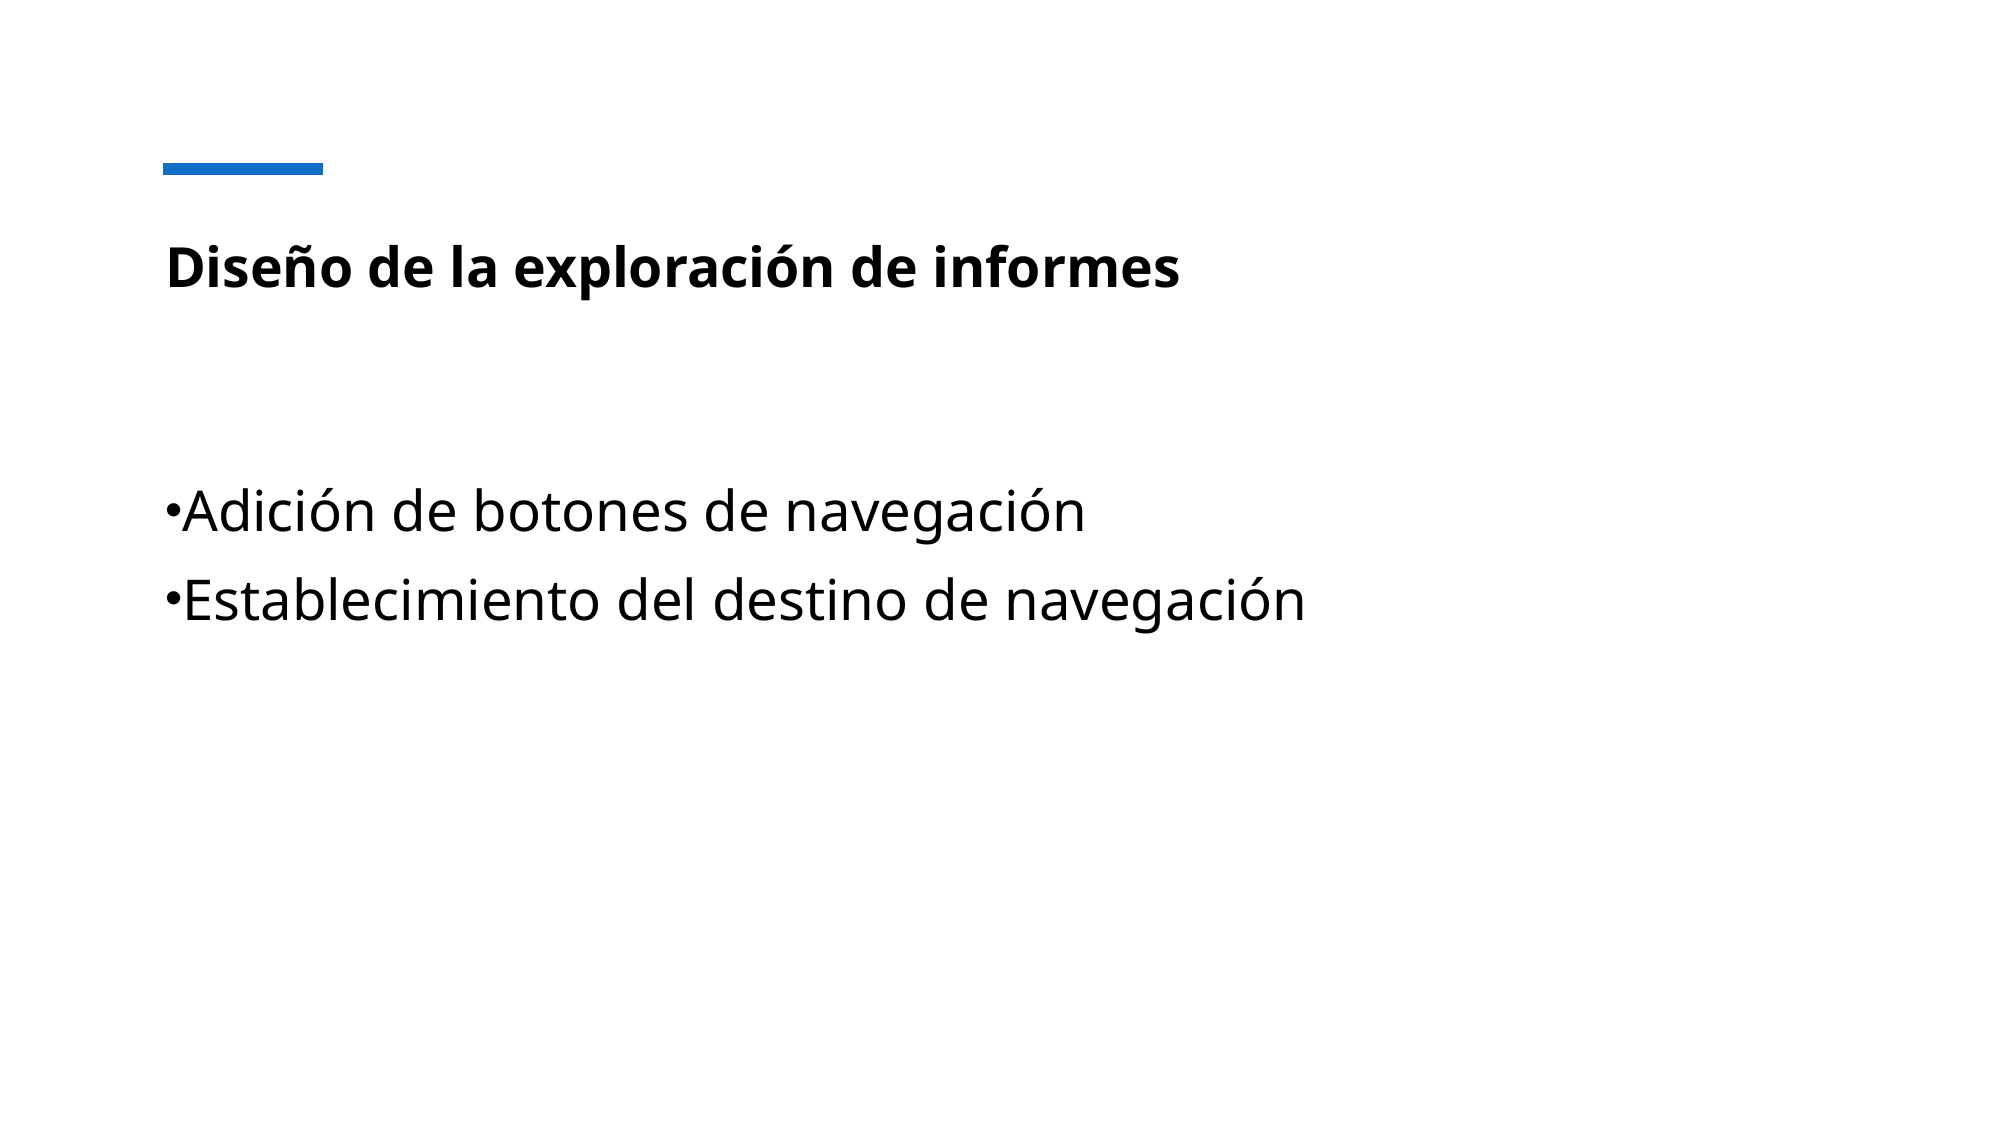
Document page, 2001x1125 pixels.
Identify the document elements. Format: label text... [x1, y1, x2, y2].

list Adición de botones de navegación Establecimiento del destino de navegación [150, 468, 1851, 975]
title Diseño de la exploración de informes [150, 224, 1851, 441]
